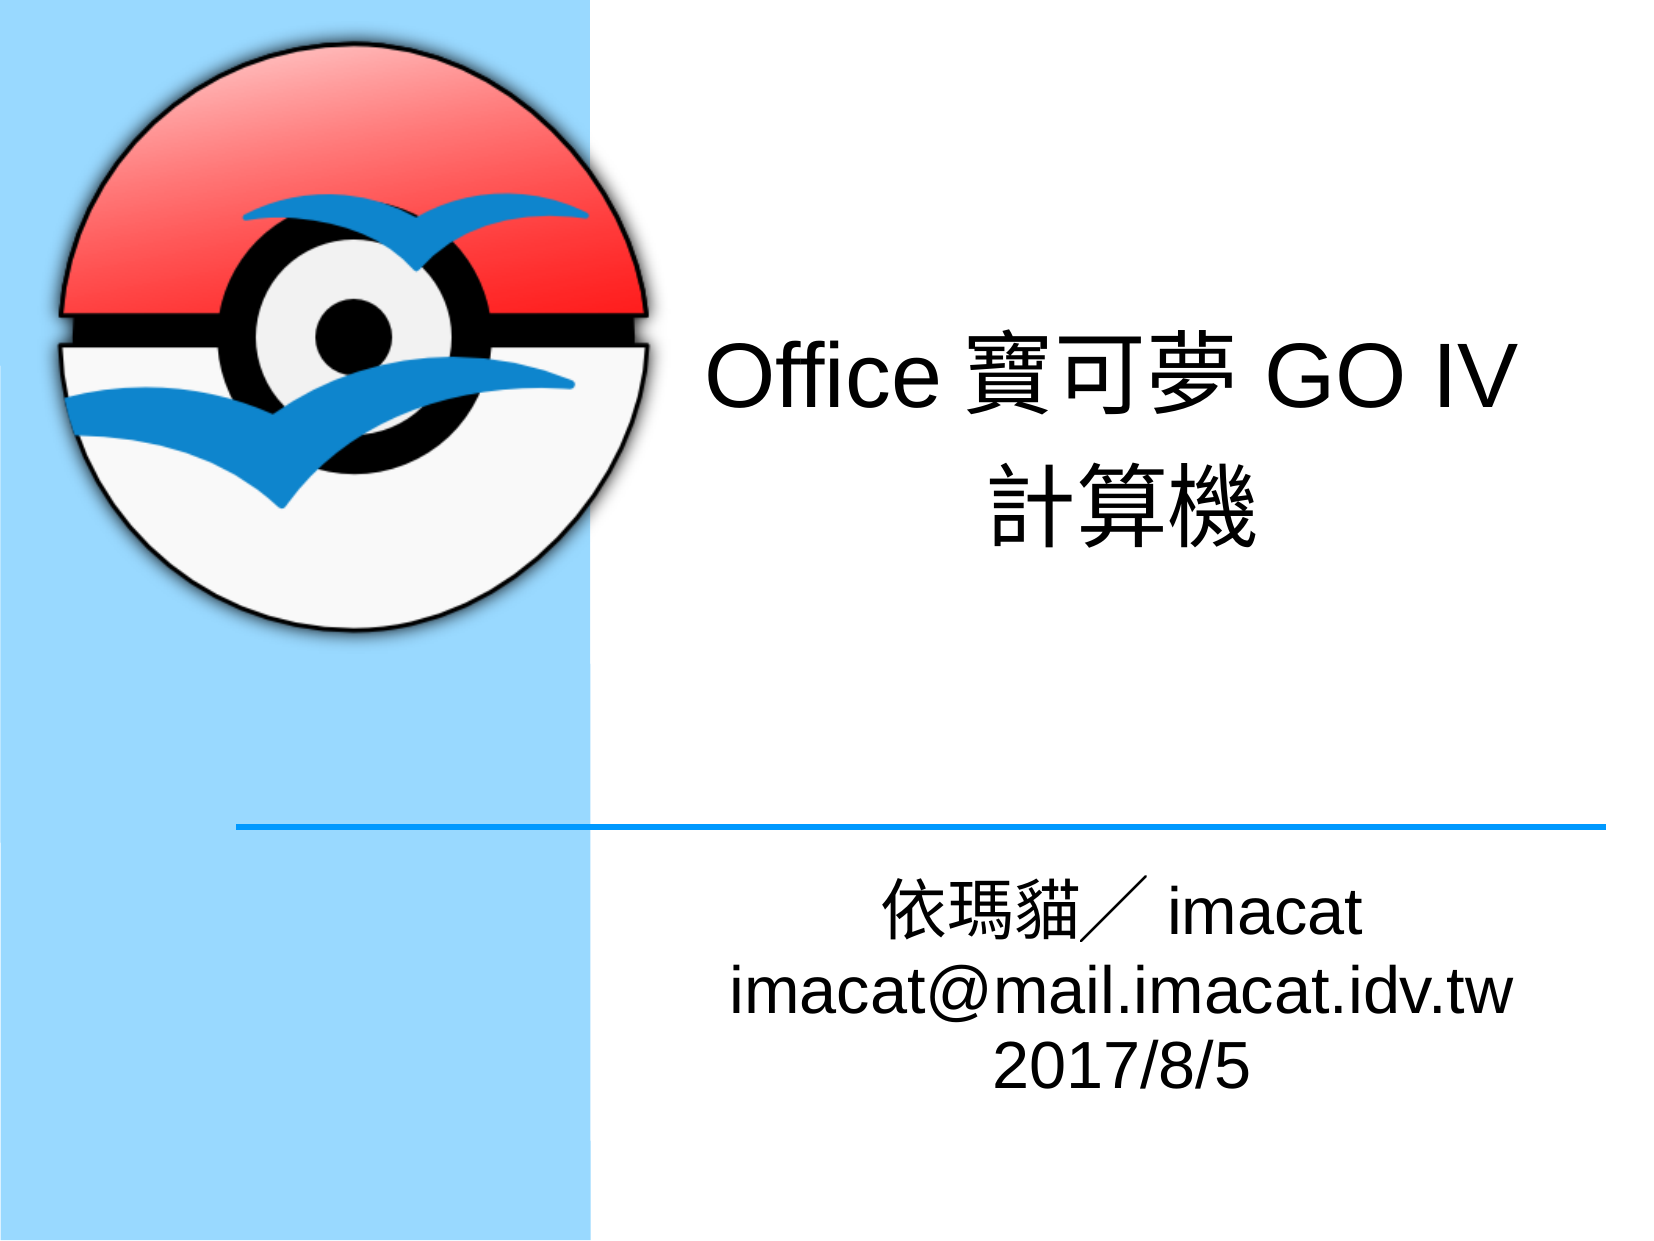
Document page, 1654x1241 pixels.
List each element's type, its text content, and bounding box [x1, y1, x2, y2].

subtitle 依瑪貓╱imacat imacat@mail.imacat.idv.tw 2017/8/5 [673, 850, 1571, 1109]
title Office寶可夢GO IV計算機 [673, 49, 1571, 818]
picture [37, 21, 671, 654]
